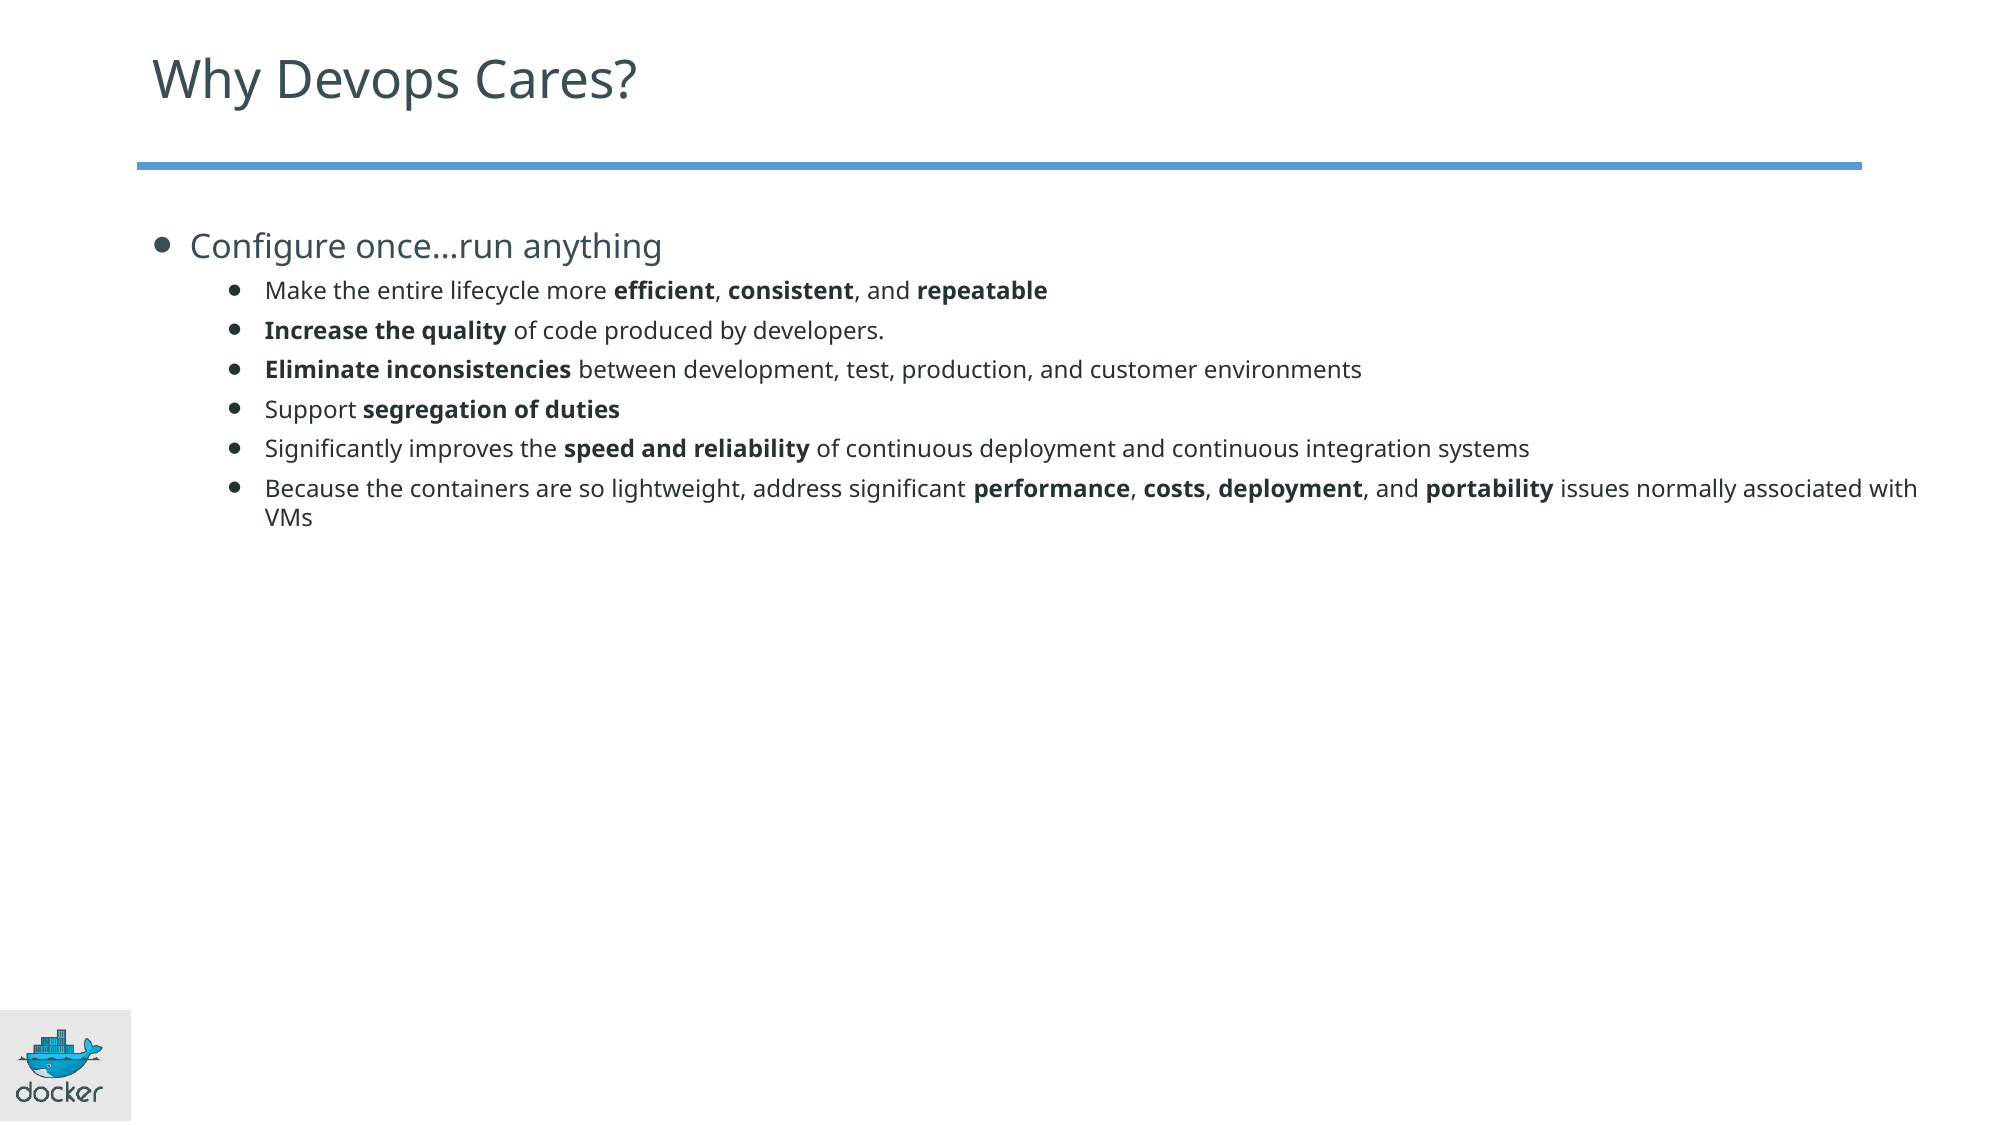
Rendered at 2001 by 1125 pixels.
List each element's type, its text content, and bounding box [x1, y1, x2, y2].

title Why Devops Cares? [137, 22, 1863, 133]
picture [0, 1010, 131, 1121]
list Configure once…run anything Make the entire lifecycle more efficient, consistent, and repeatable Increase the quality of code produced by developers. Eliminate inconsistencies between development, test, production, and customer environments Support segregation of duties Significantly improves the speed and reliability of continuous deployment and continuous integration systems Because the containers are so lightweight, address significant performance, costs, deployment, and portability issues normally associated with VMs [137, 216, 1959, 1023]
